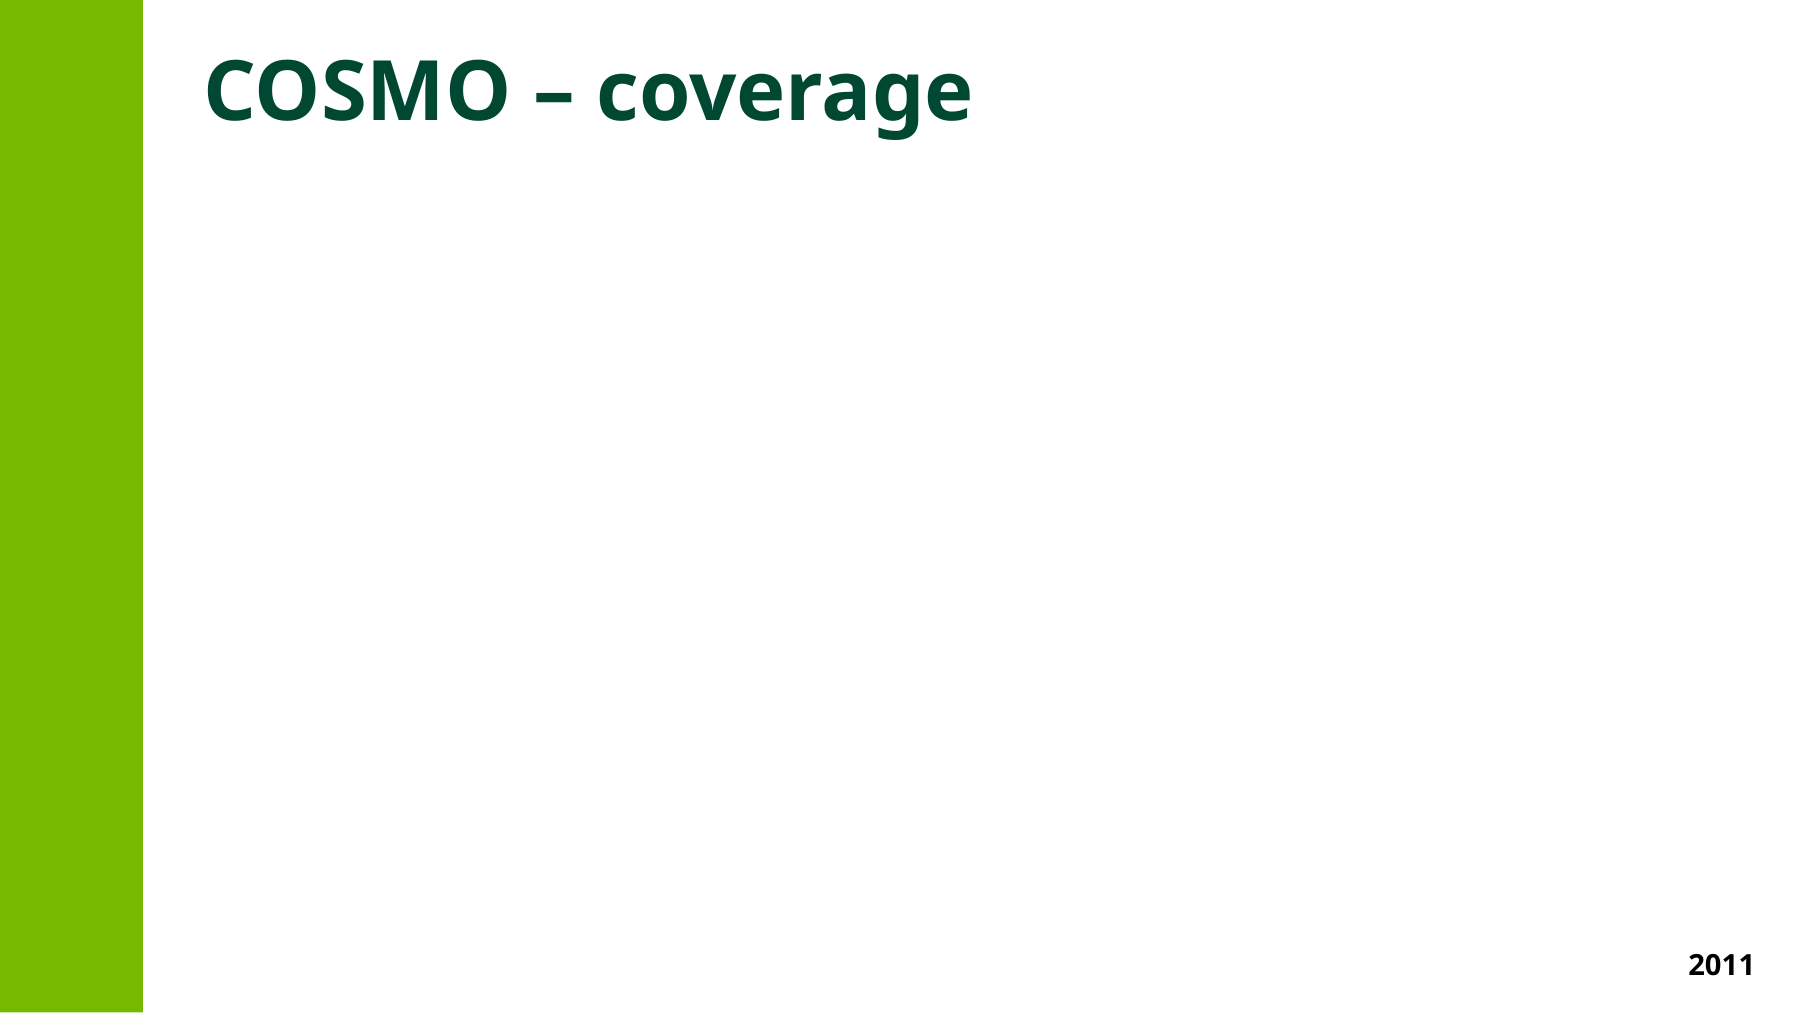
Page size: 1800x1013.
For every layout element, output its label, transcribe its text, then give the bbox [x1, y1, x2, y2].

title COSMO – coverage [188, 40, 1733, 211]
